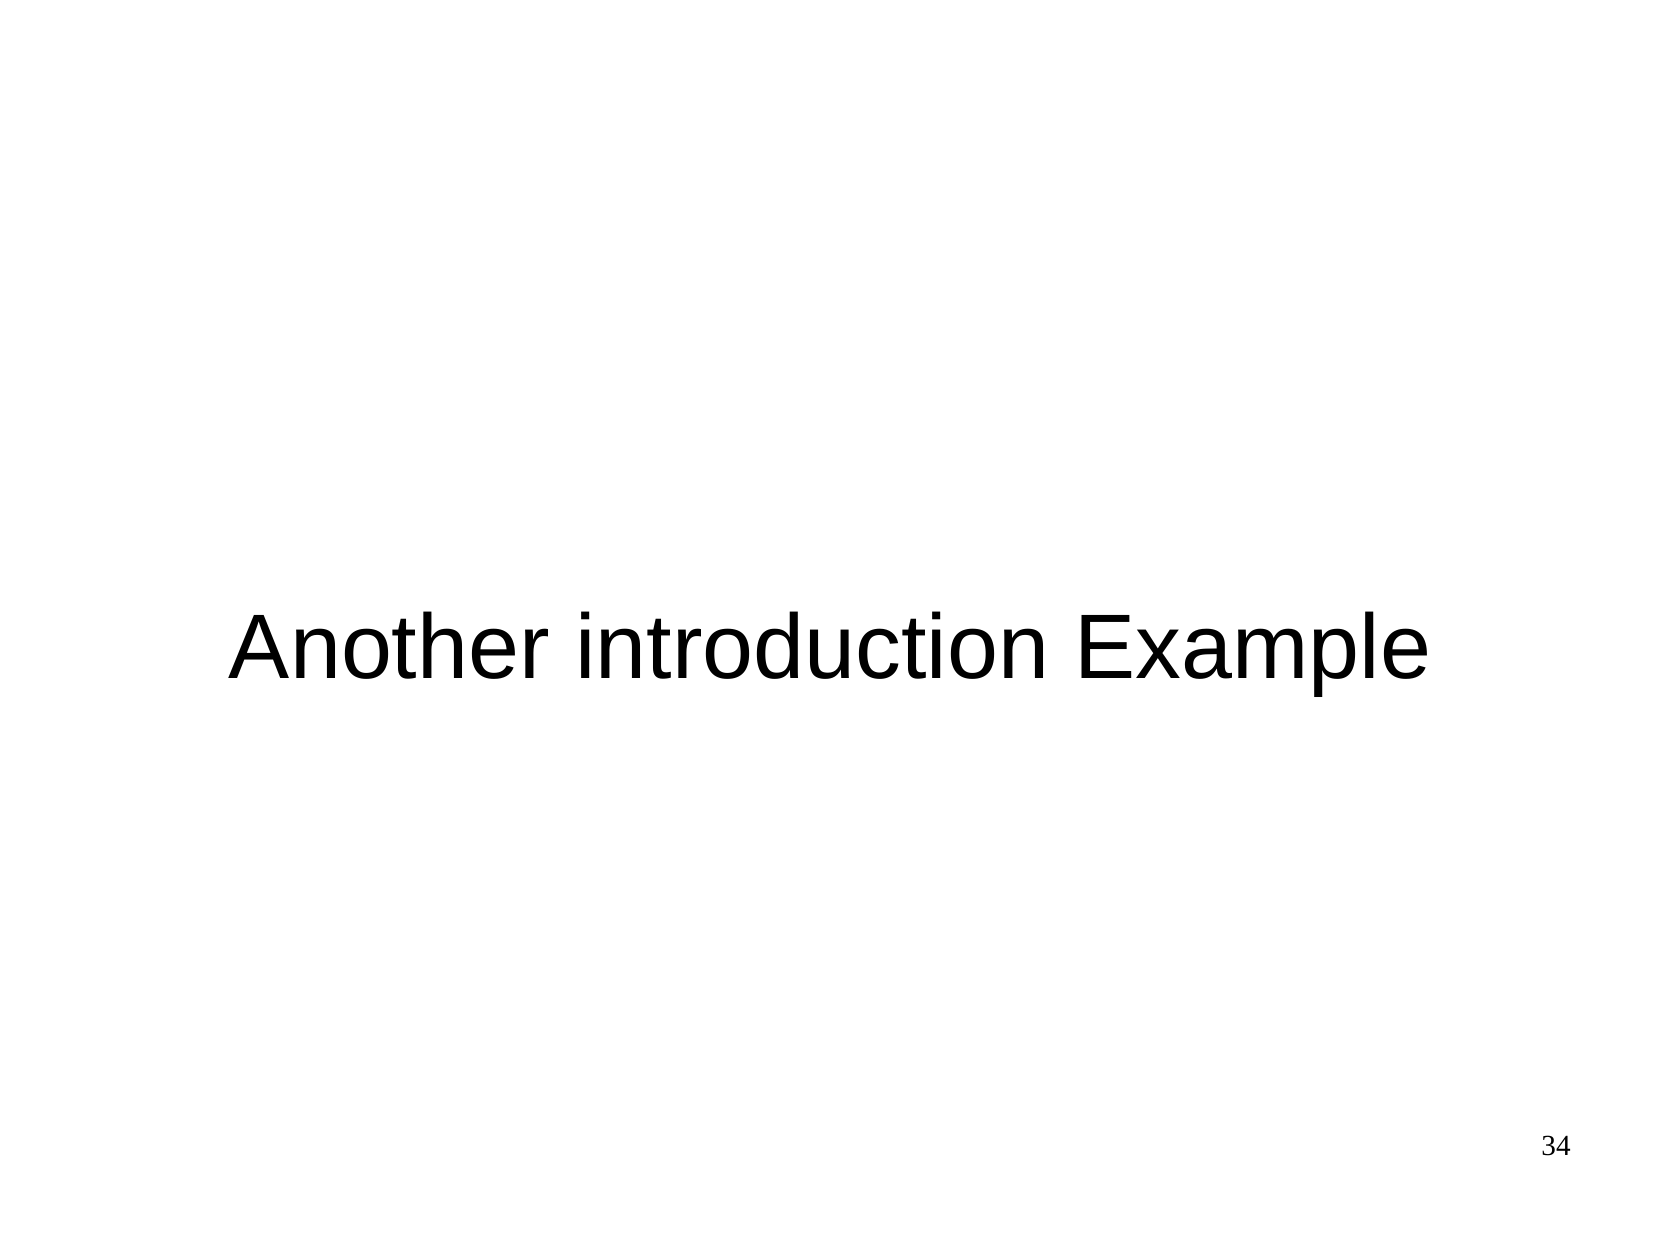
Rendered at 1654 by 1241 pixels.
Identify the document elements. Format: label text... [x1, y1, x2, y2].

title Another introduction Example [86, 542, 1576, 751]
